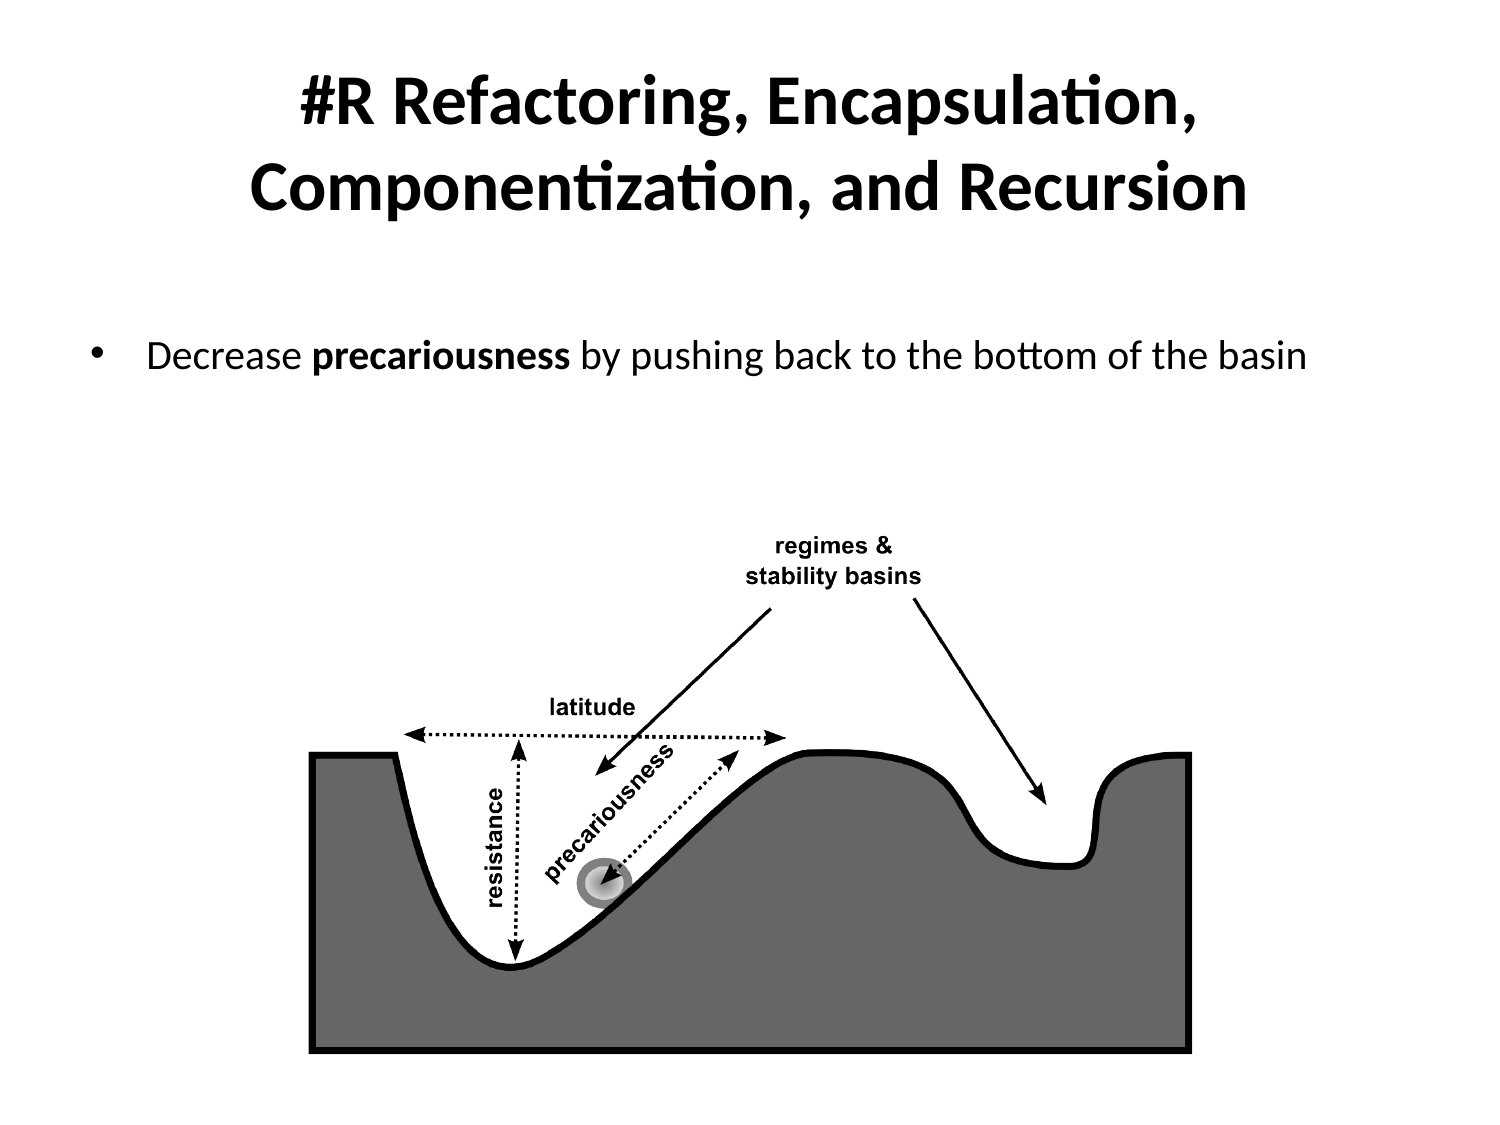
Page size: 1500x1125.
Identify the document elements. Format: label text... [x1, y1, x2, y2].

title #R Refactoring, Encapsulation, Componentization, and Recursion [75, 45, 1425, 233]
text_box Decrease precariousness by pushing back to the bottom of the basin [74, 319, 1425, 838]
picture [297, 524, 1203, 1065]
